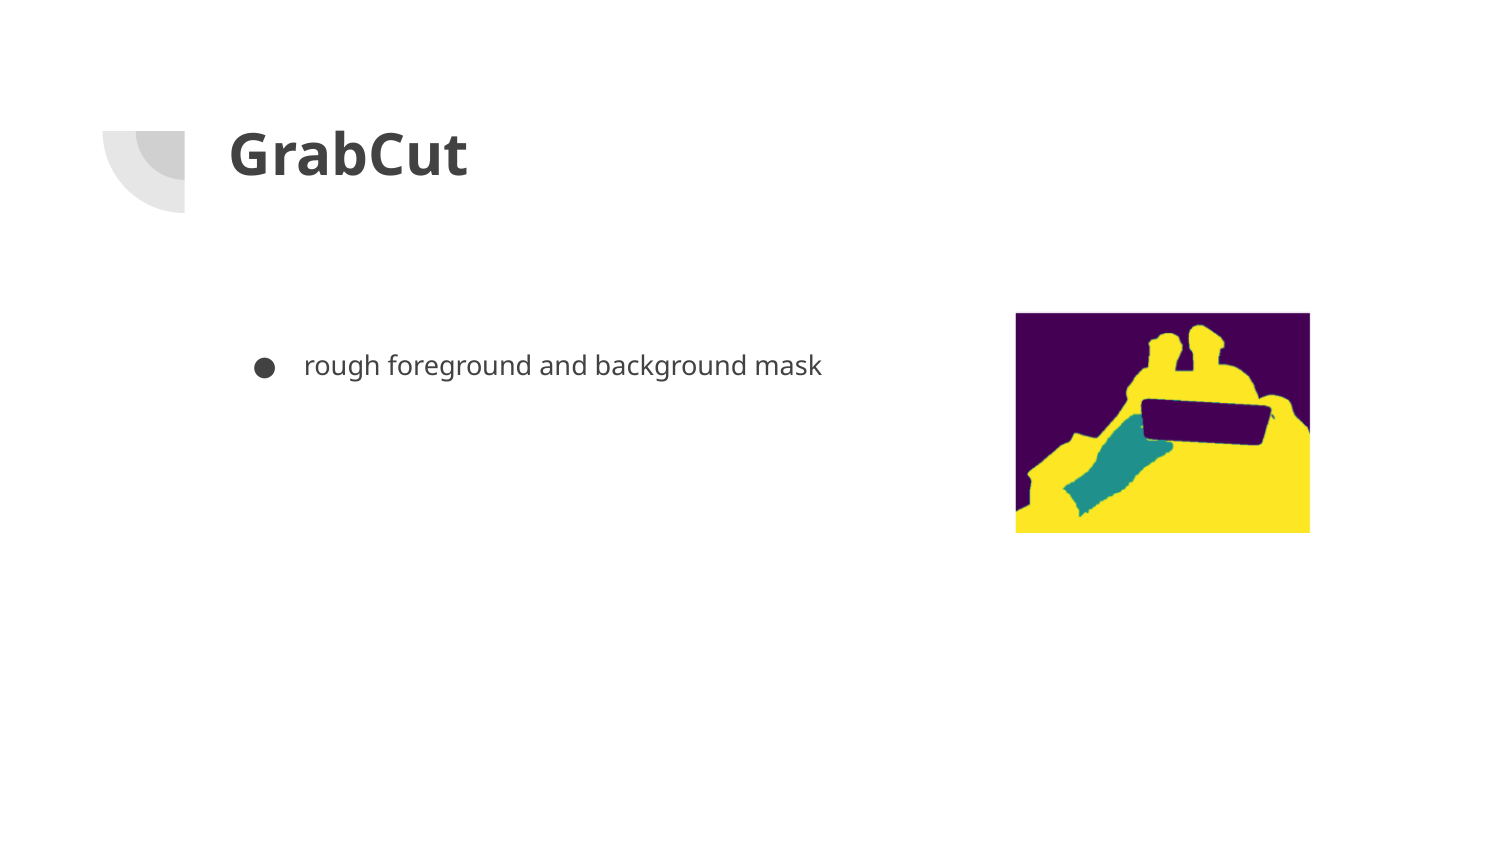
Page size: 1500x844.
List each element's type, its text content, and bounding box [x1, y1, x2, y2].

title GrabCut [213, 98, 1368, 263]
list rough foreground and background mask [213, 326, 1368, 744]
picture [1015, 311, 1311, 533]
